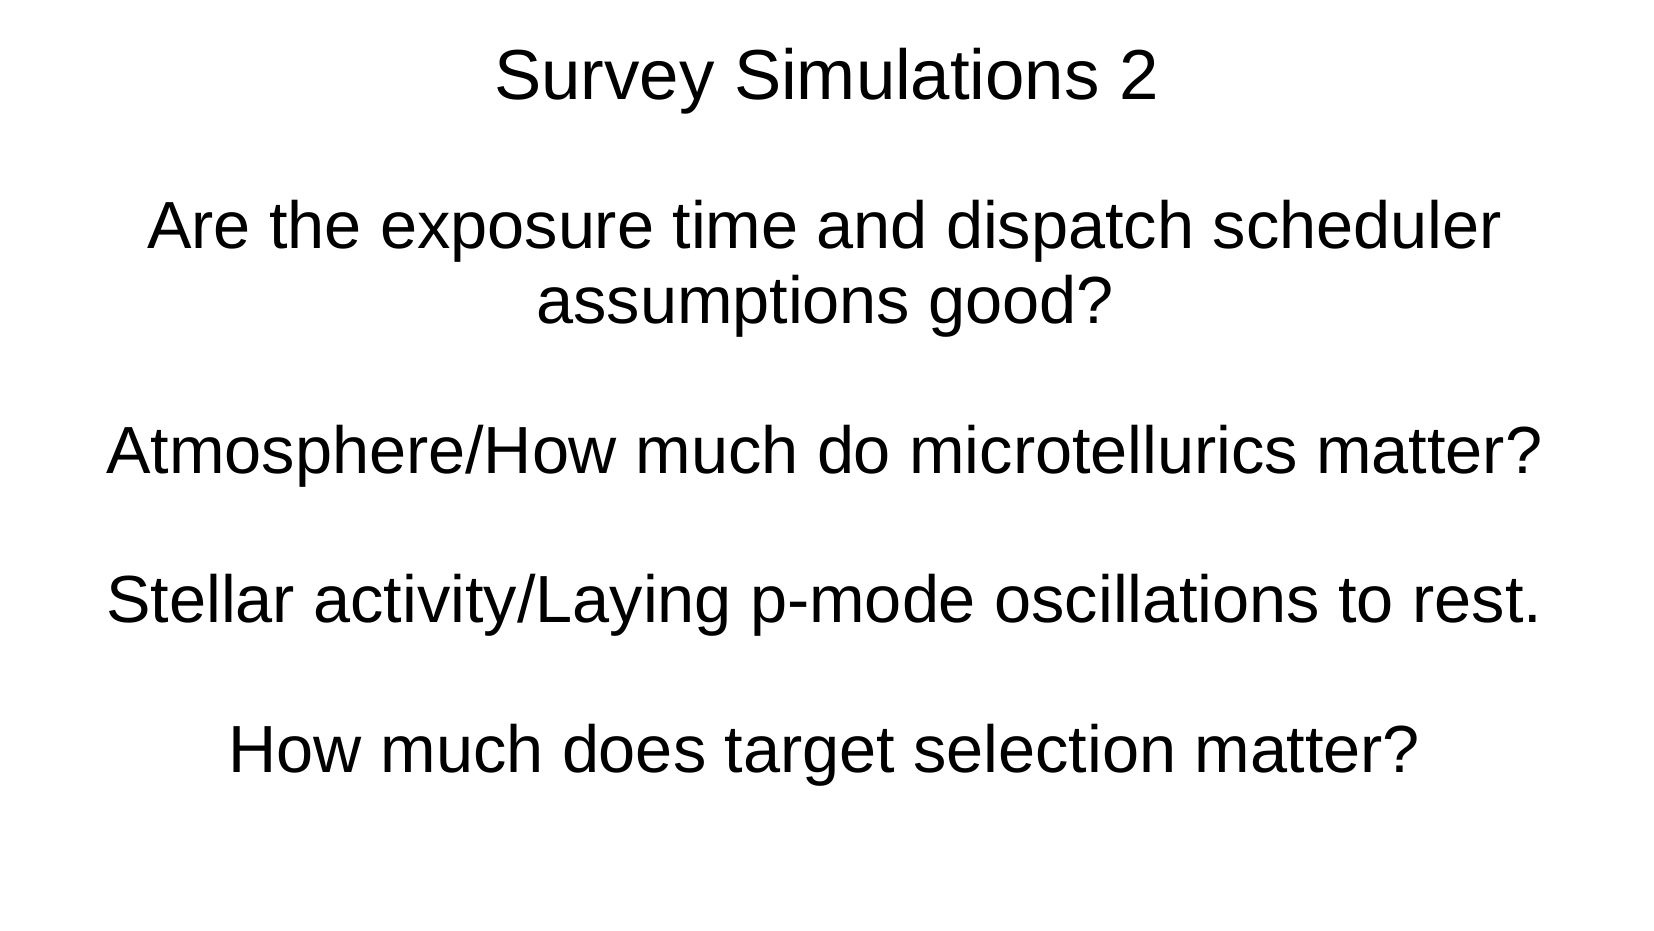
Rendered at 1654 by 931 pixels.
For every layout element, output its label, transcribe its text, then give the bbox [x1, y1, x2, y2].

subtitle Are the exposure time and dispatch scheduler assumptions good? Atmosphere/How much do microtellurics matter? Stellar activity/Laying p-mode oscillations to rest. How much does target selection matter? [37, 188, 1613, 787]
title Survey Simulations 2 [0, 0, 1654, 151]
